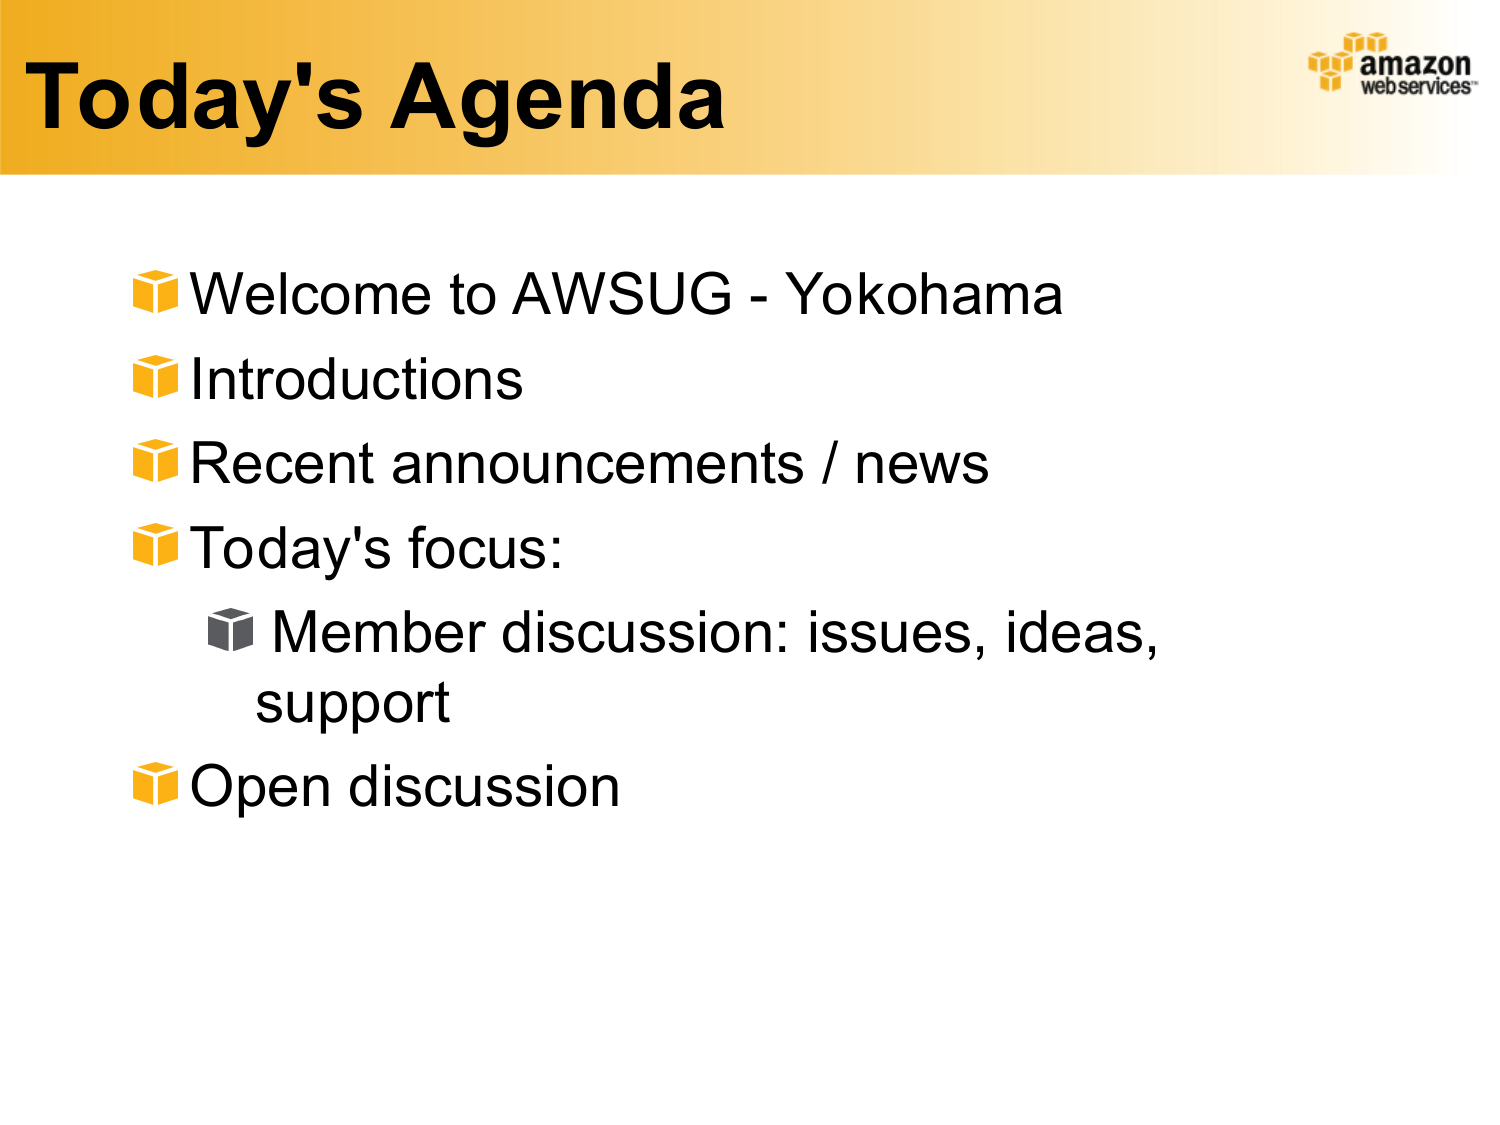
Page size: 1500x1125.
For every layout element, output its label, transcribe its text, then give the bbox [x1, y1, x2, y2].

list Welcome to AWSUG - Yokohama Introductions Recent announcements / news Today's focus: Member discussion: issues, ideas, support Open discussion [112, 246, 1388, 1000]
title Today's Agenda [2, 0, 1278, 185]
picture [0, 0, 1500, 1125]
